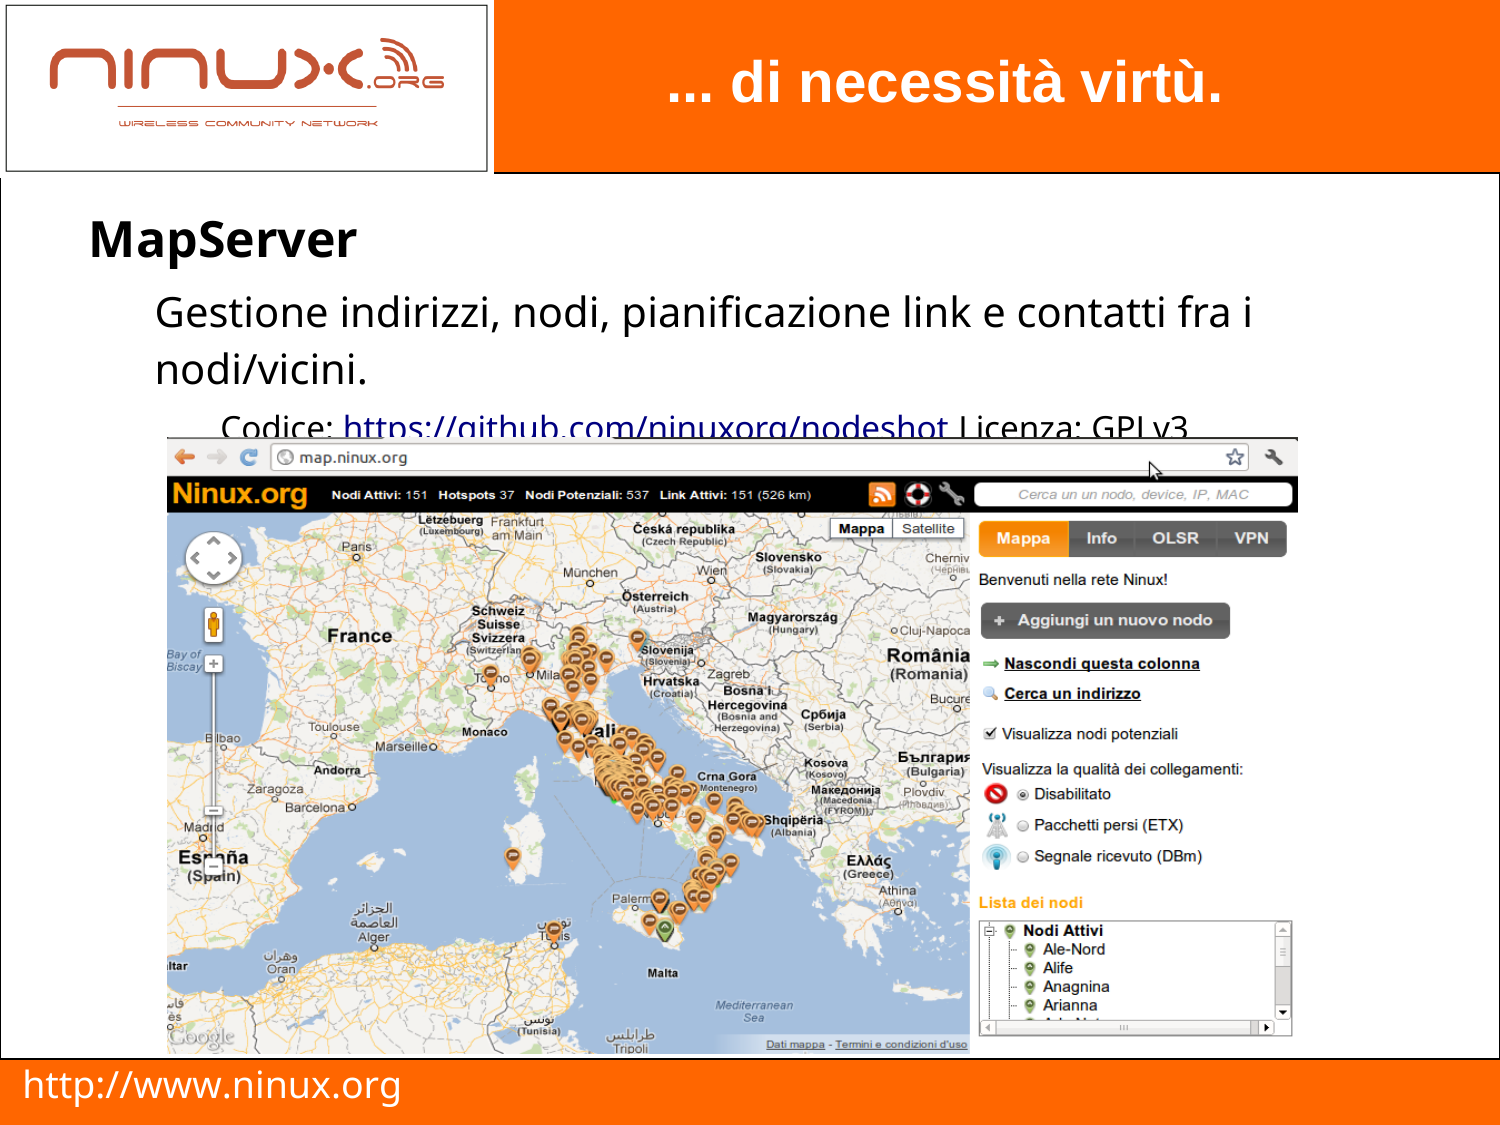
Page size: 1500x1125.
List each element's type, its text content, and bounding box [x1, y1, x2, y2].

title ... di necessità virtù. [421, 0, 1470, 165]
picture [0, 0, 494, 178]
list MapServer Gestione indirizzi, nodi, pianificazione link e contatti fra i nodi/vicini. Codice: https://github.com/ninuxorg/nodeshot Licenza: GPLv3 [17, 196, 1471, 864]
text_box http://www.ninux.org [7, 1053, 1159, 1125]
picture [167, 437, 1298, 1054]
